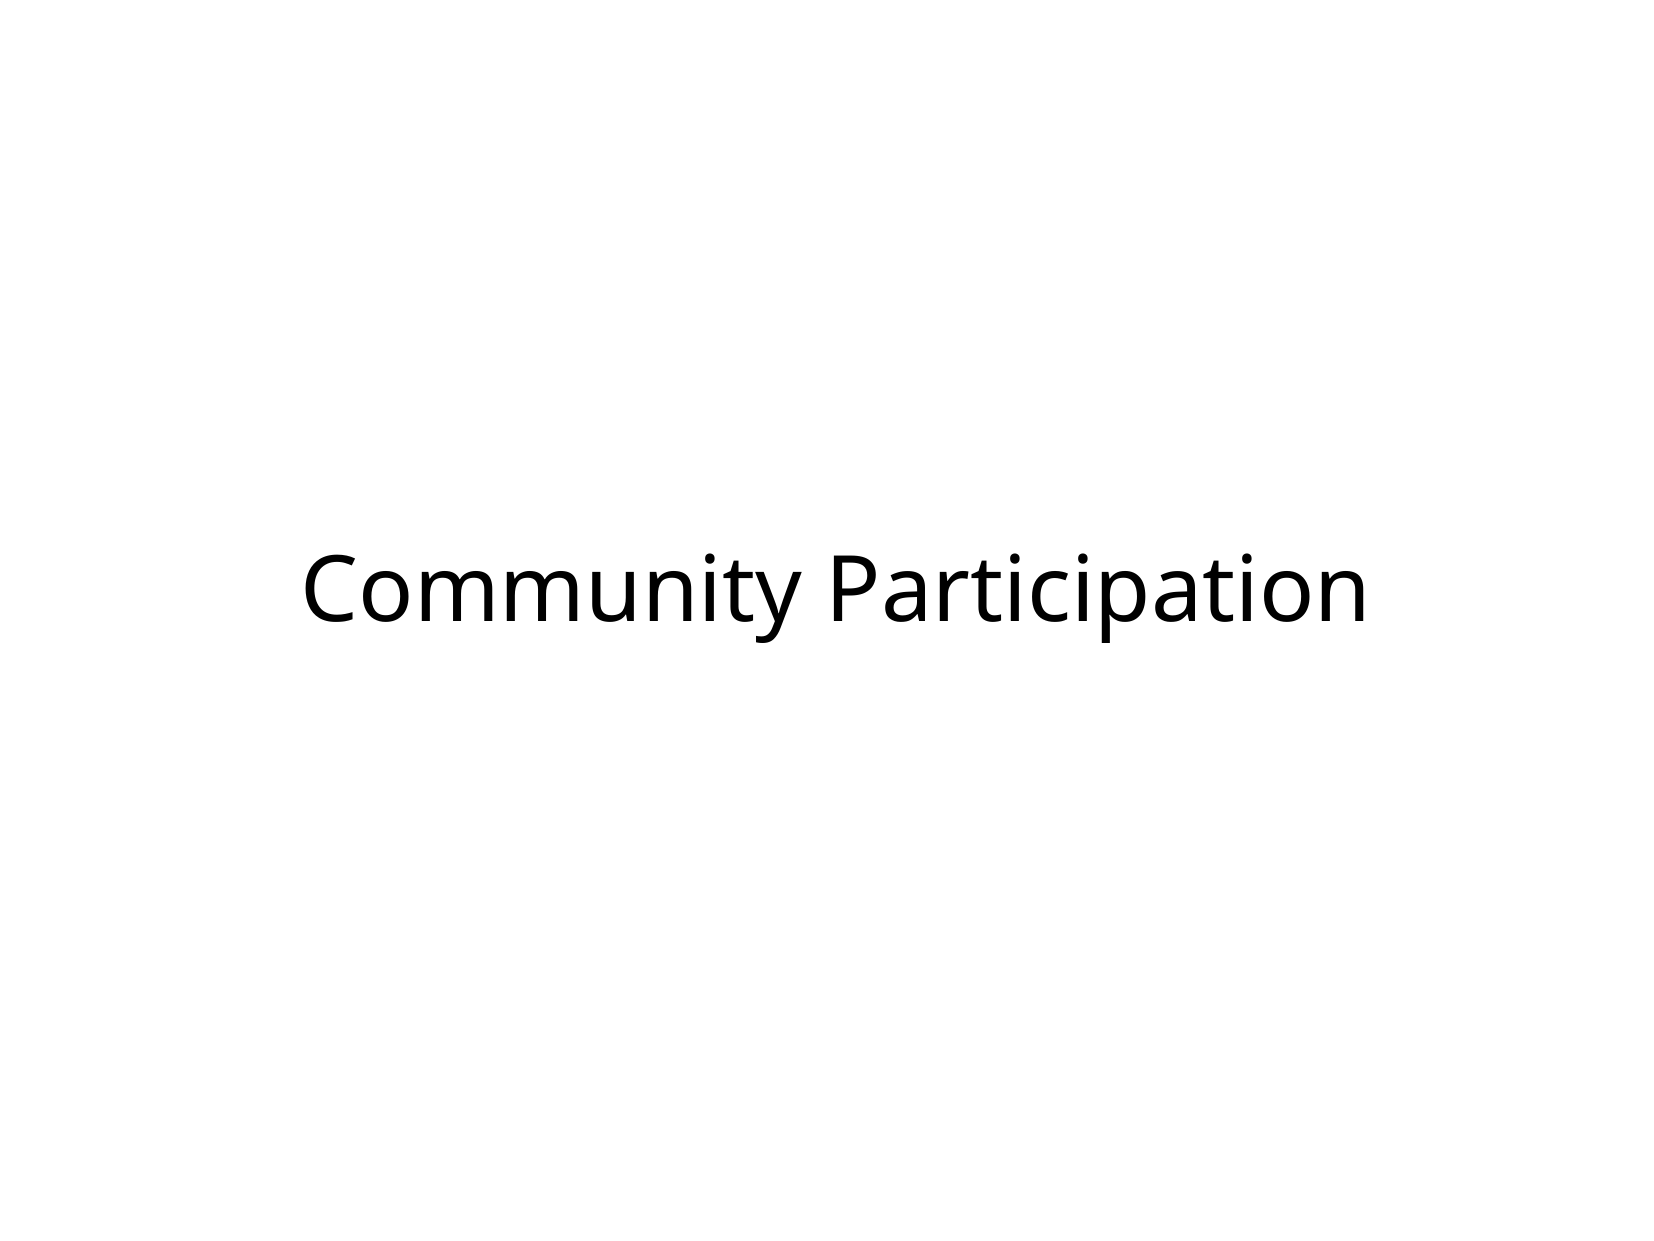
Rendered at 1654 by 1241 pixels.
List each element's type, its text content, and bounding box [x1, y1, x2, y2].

title Community Participation [75, 482, 1564, 691]
